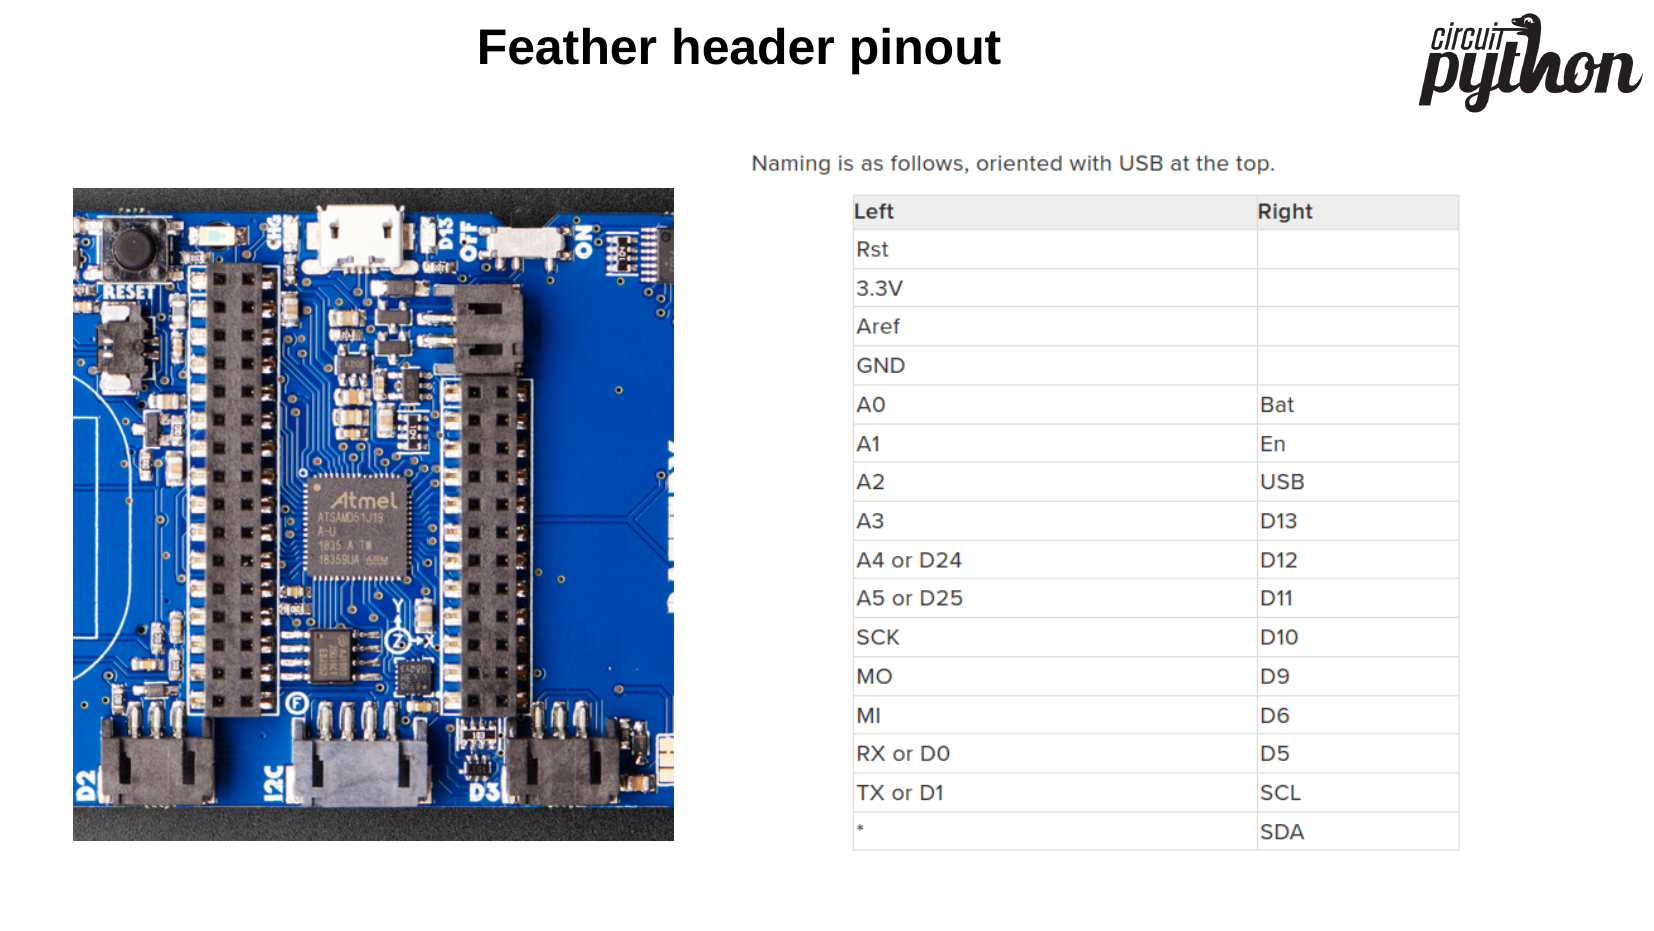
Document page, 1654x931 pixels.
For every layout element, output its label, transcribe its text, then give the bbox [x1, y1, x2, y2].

picture [73, 188, 674, 841]
picture [739, 124, 1490, 871]
text_box Feather header pinout [462, 11, 1192, 139]
picture [1417, 10, 1643, 114]
